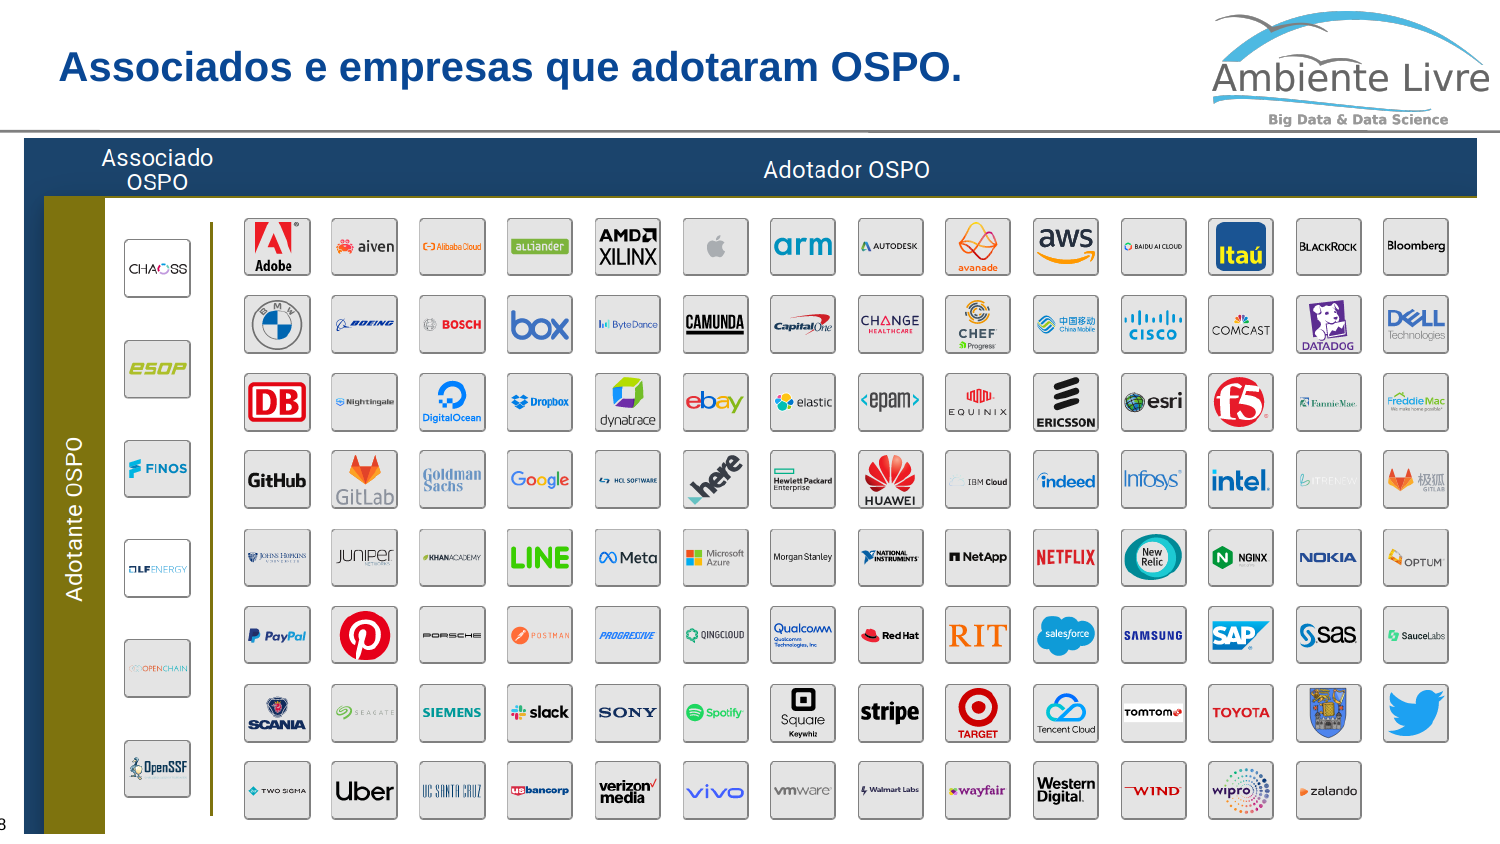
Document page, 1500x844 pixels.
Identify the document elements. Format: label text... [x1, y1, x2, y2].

picture [1212, 11, 1489, 127]
picture [23, 138, 1477, 834]
title Associados e empresas que adotaram OSPO. [43, 8, 1127, 129]
